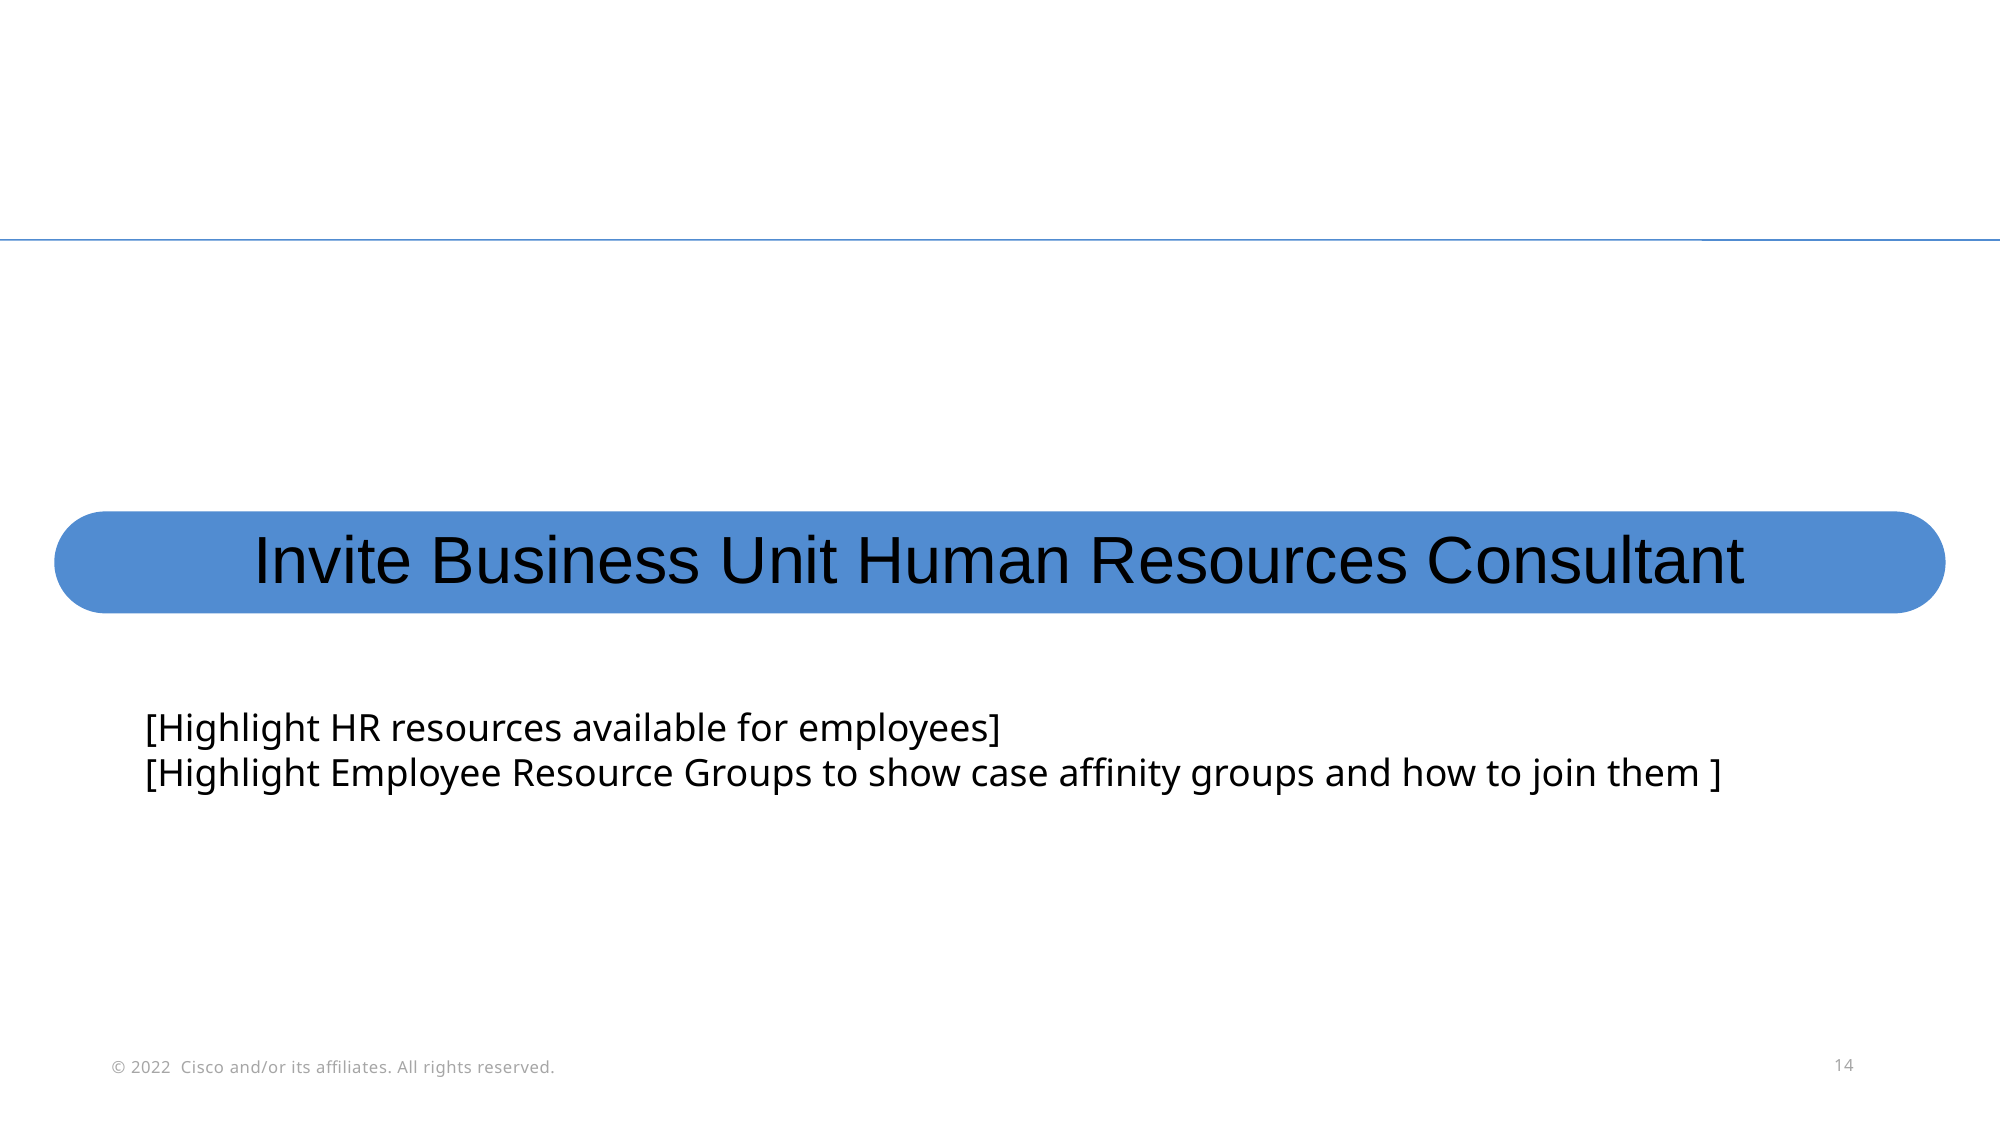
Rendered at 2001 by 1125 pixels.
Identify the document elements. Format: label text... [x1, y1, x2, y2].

text_box [Highlight HR resources available for employees] [Highlight Employee Resource Groups to show case affinity groups and how to join them ] [129, 696, 1739, 802]
text_box Invite Business Unit Human Resources Consultant [54, 511, 1946, 614]
